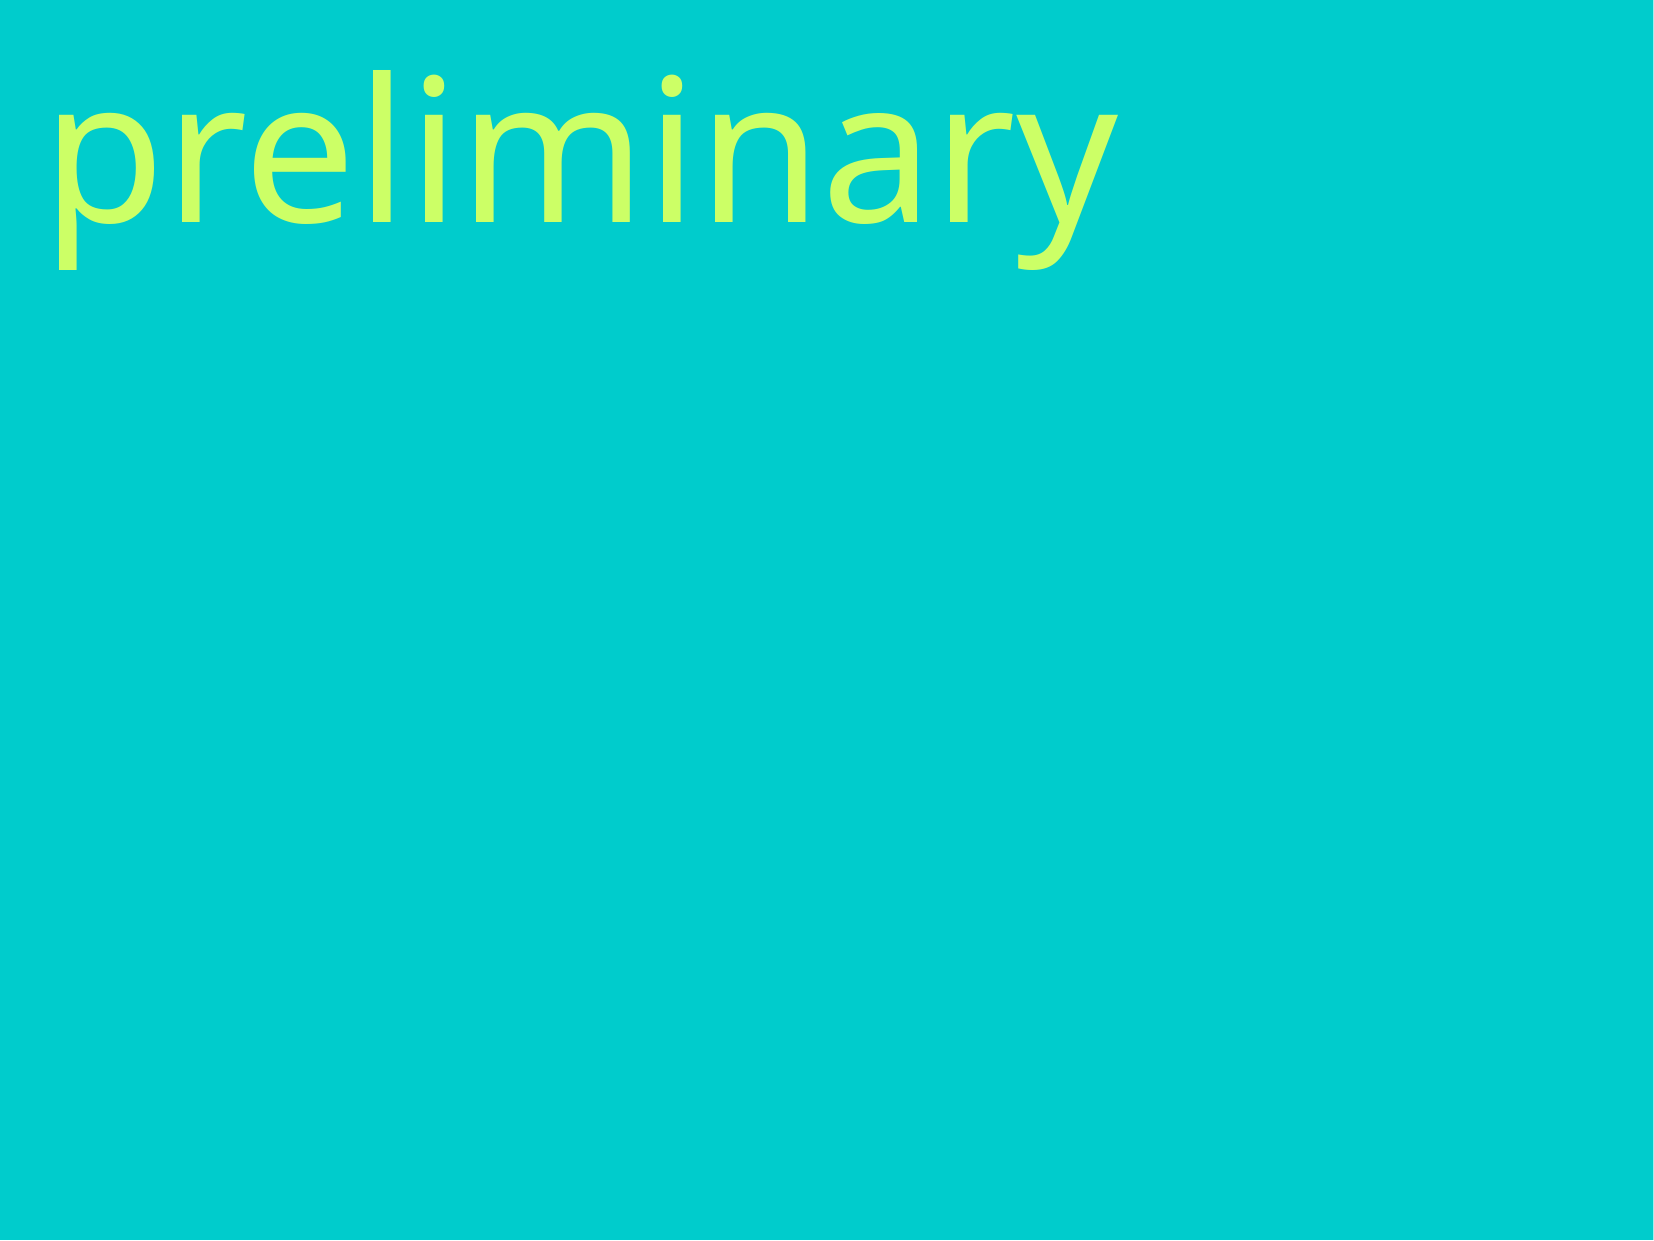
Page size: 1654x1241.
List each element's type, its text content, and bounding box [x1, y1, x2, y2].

text_box preliminary [27, 1, 1006, 321]
